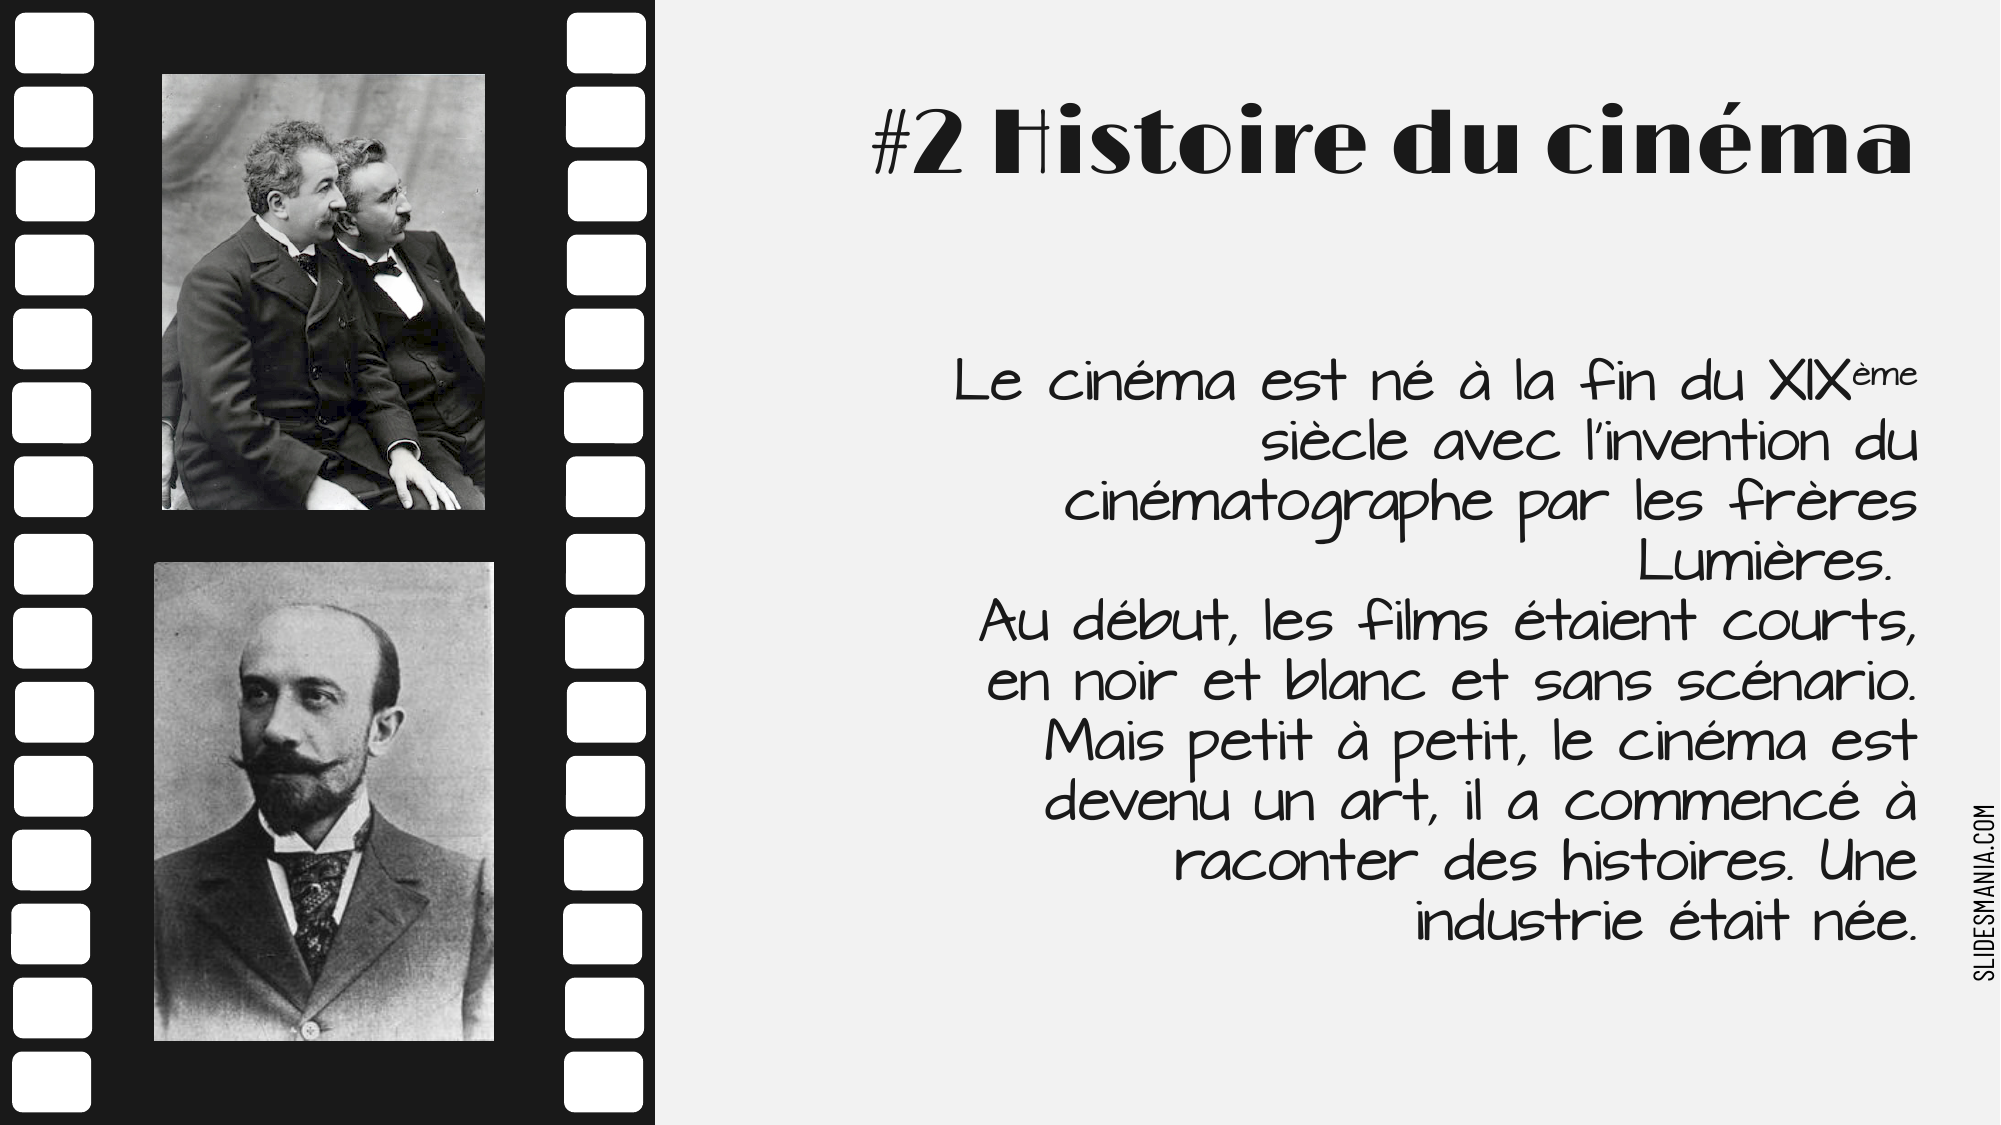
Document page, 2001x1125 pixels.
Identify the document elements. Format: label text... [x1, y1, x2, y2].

picture [154, 562, 494, 1041]
picture [162, 74, 485, 510]
text_box Le cinéma est né à la fin du XIXème siècle avec l’invention du cinématographe par les frères Lumières. Au début, les films étaient courts, en noir et blanc et sans scénario. Mais petit à petit, le cinéma est devenu un art, il a commencé à raconter des histoires. Une industrie était née. [909, 342, 1933, 851]
text_box #2 Histoire du cinéma [781, 74, 1934, 201]
